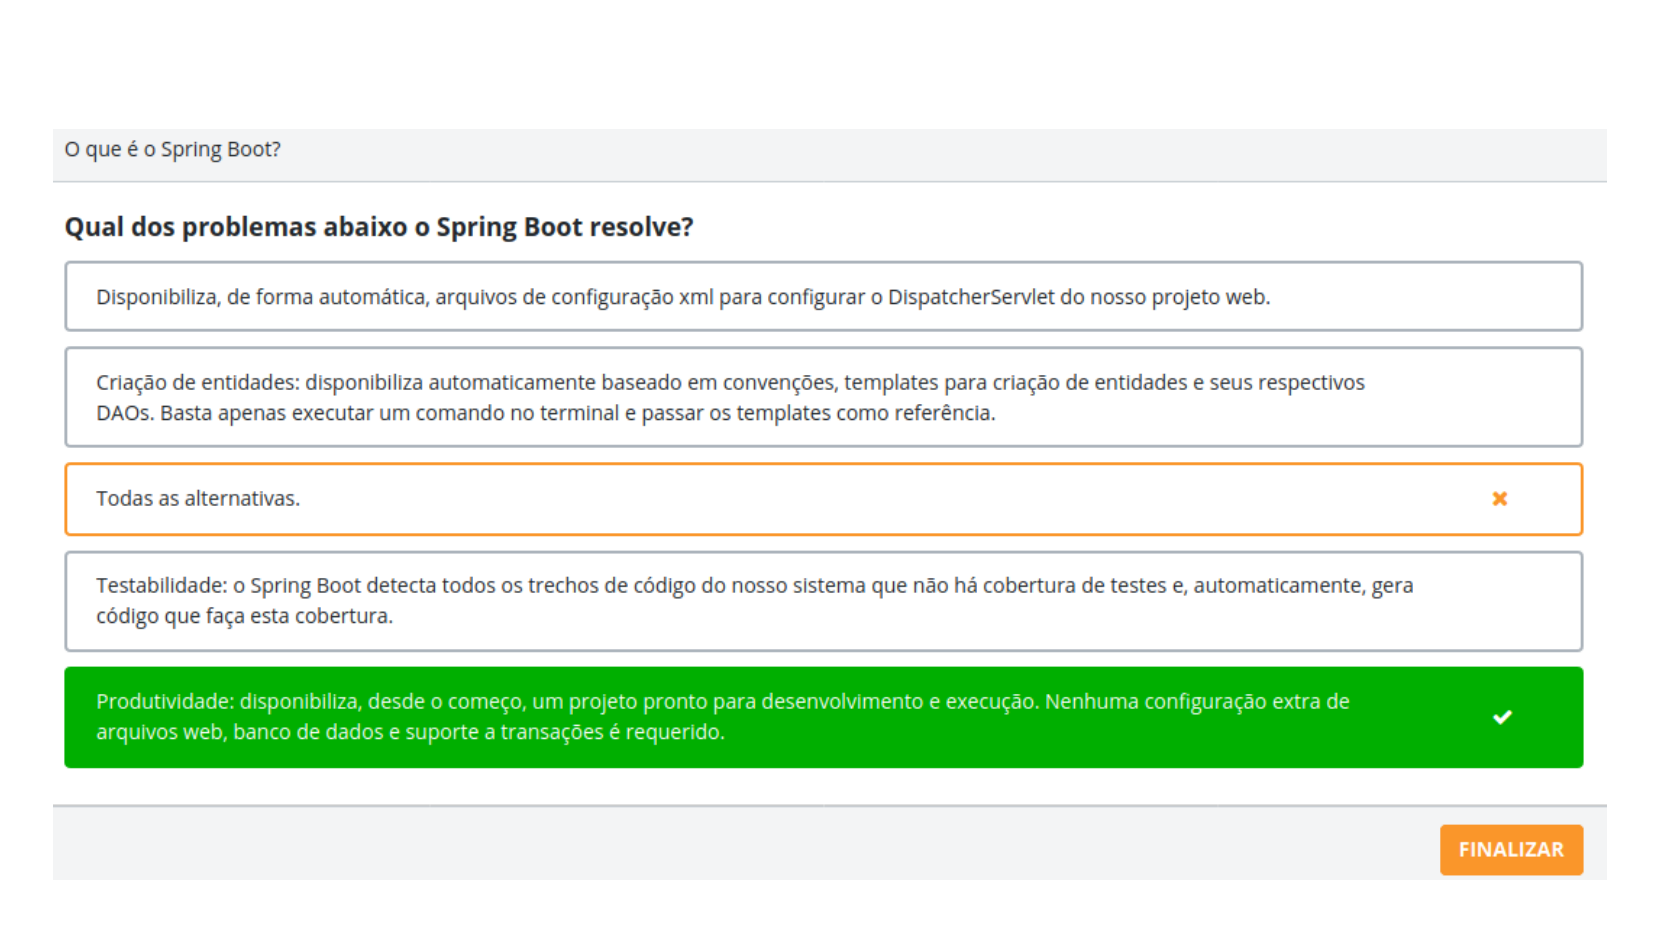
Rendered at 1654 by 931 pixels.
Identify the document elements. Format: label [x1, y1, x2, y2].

picture [53, 129, 1607, 880]
